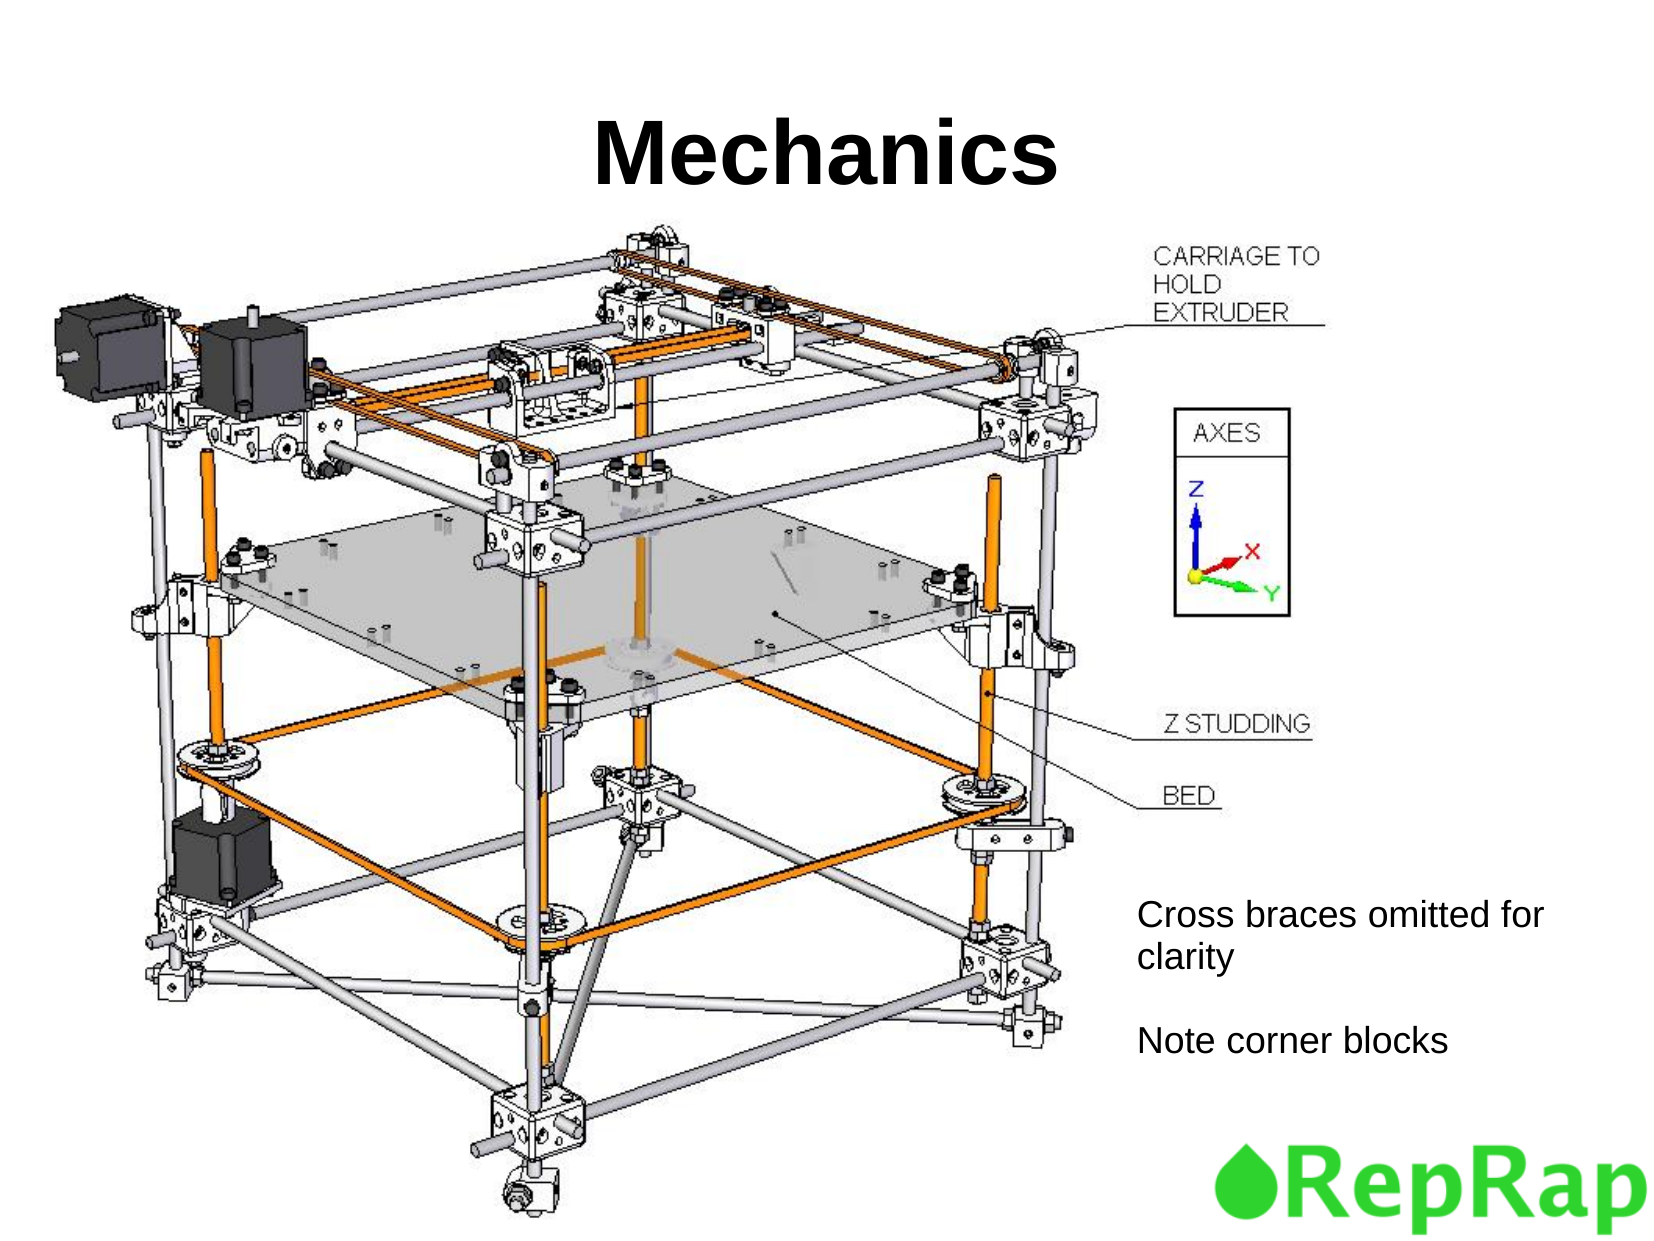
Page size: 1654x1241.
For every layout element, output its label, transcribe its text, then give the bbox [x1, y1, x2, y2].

title Mechanics [82, 56, 1571, 250]
picture [19, 206, 1653, 1241]
text_box Cross braces omitted for clarity Note corner blocks [1122, 885, 1595, 1087]
